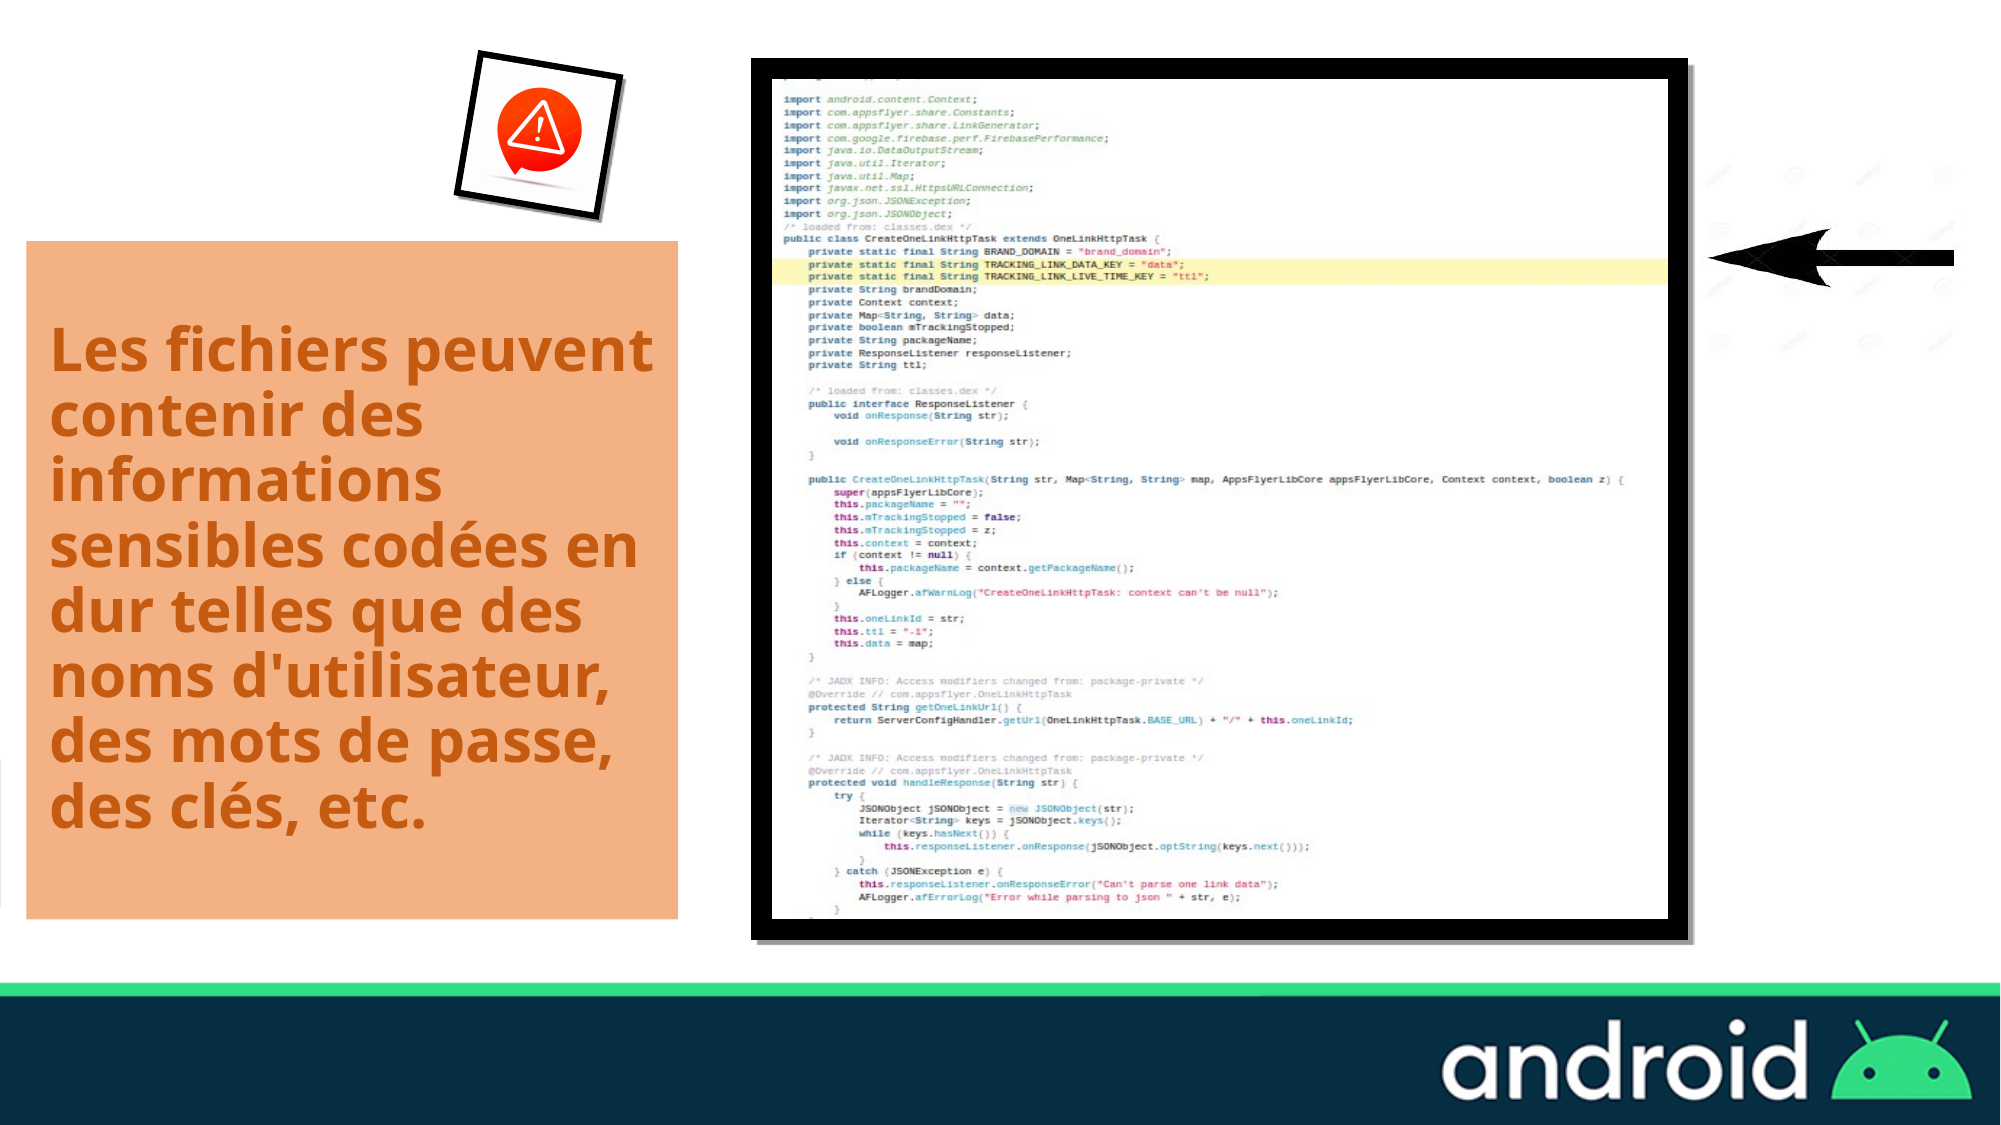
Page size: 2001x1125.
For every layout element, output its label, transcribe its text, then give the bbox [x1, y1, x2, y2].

picture [771, 79, 1668, 920]
picture [1699, 159, 1963, 356]
title Les fichiers peuvent contenir des informations sensibles codées en dur telles que des noms d'utilisateur, des mots de passe, des clés, etc. [26, 241, 679, 920]
picture [460, 57, 617, 213]
